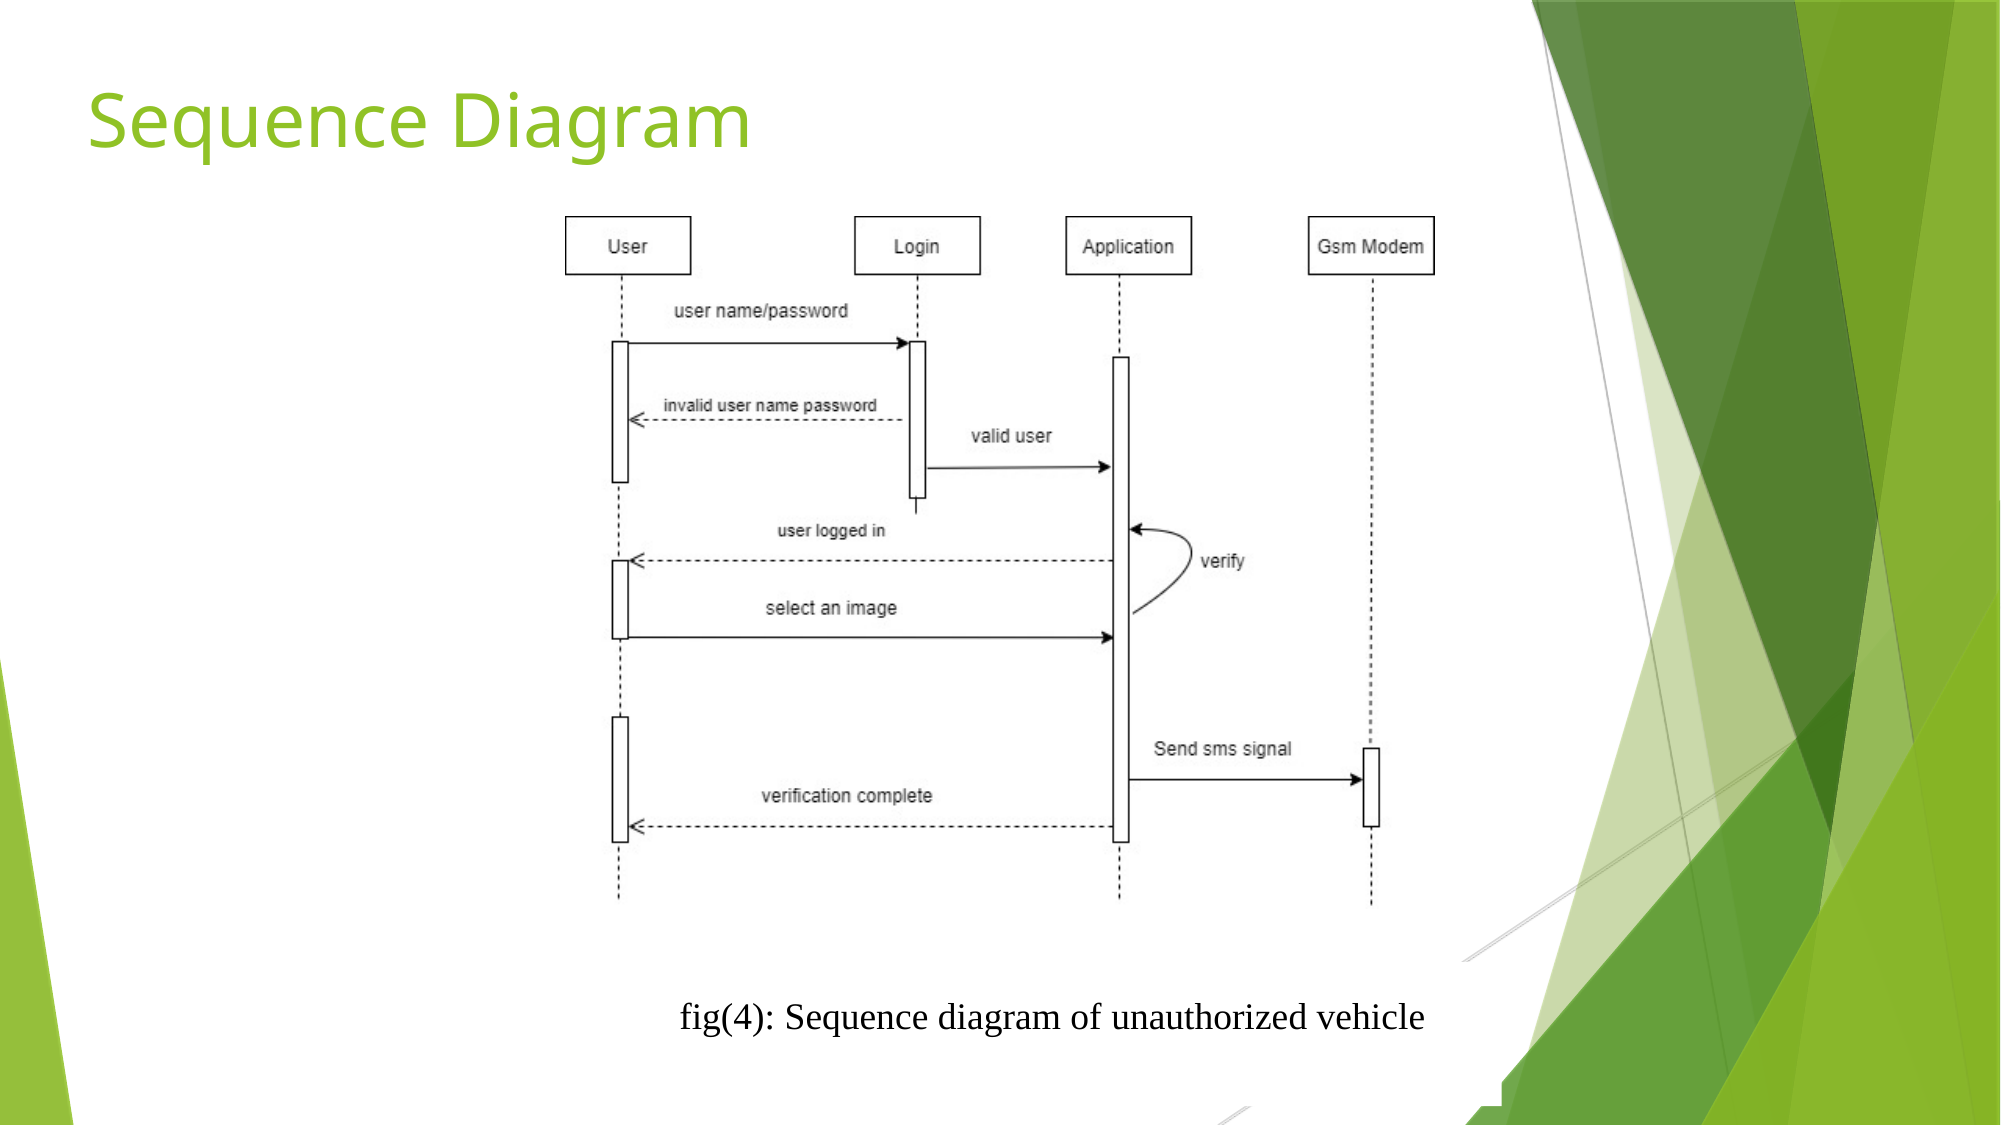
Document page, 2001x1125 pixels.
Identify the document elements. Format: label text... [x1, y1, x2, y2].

picture [565, 216, 1435, 909]
title Sequence Diagram [72, 65, 882, 314]
text_box fig(4): Sequence diagram of unauthorized vehicle [664, 962, 1502, 1107]
